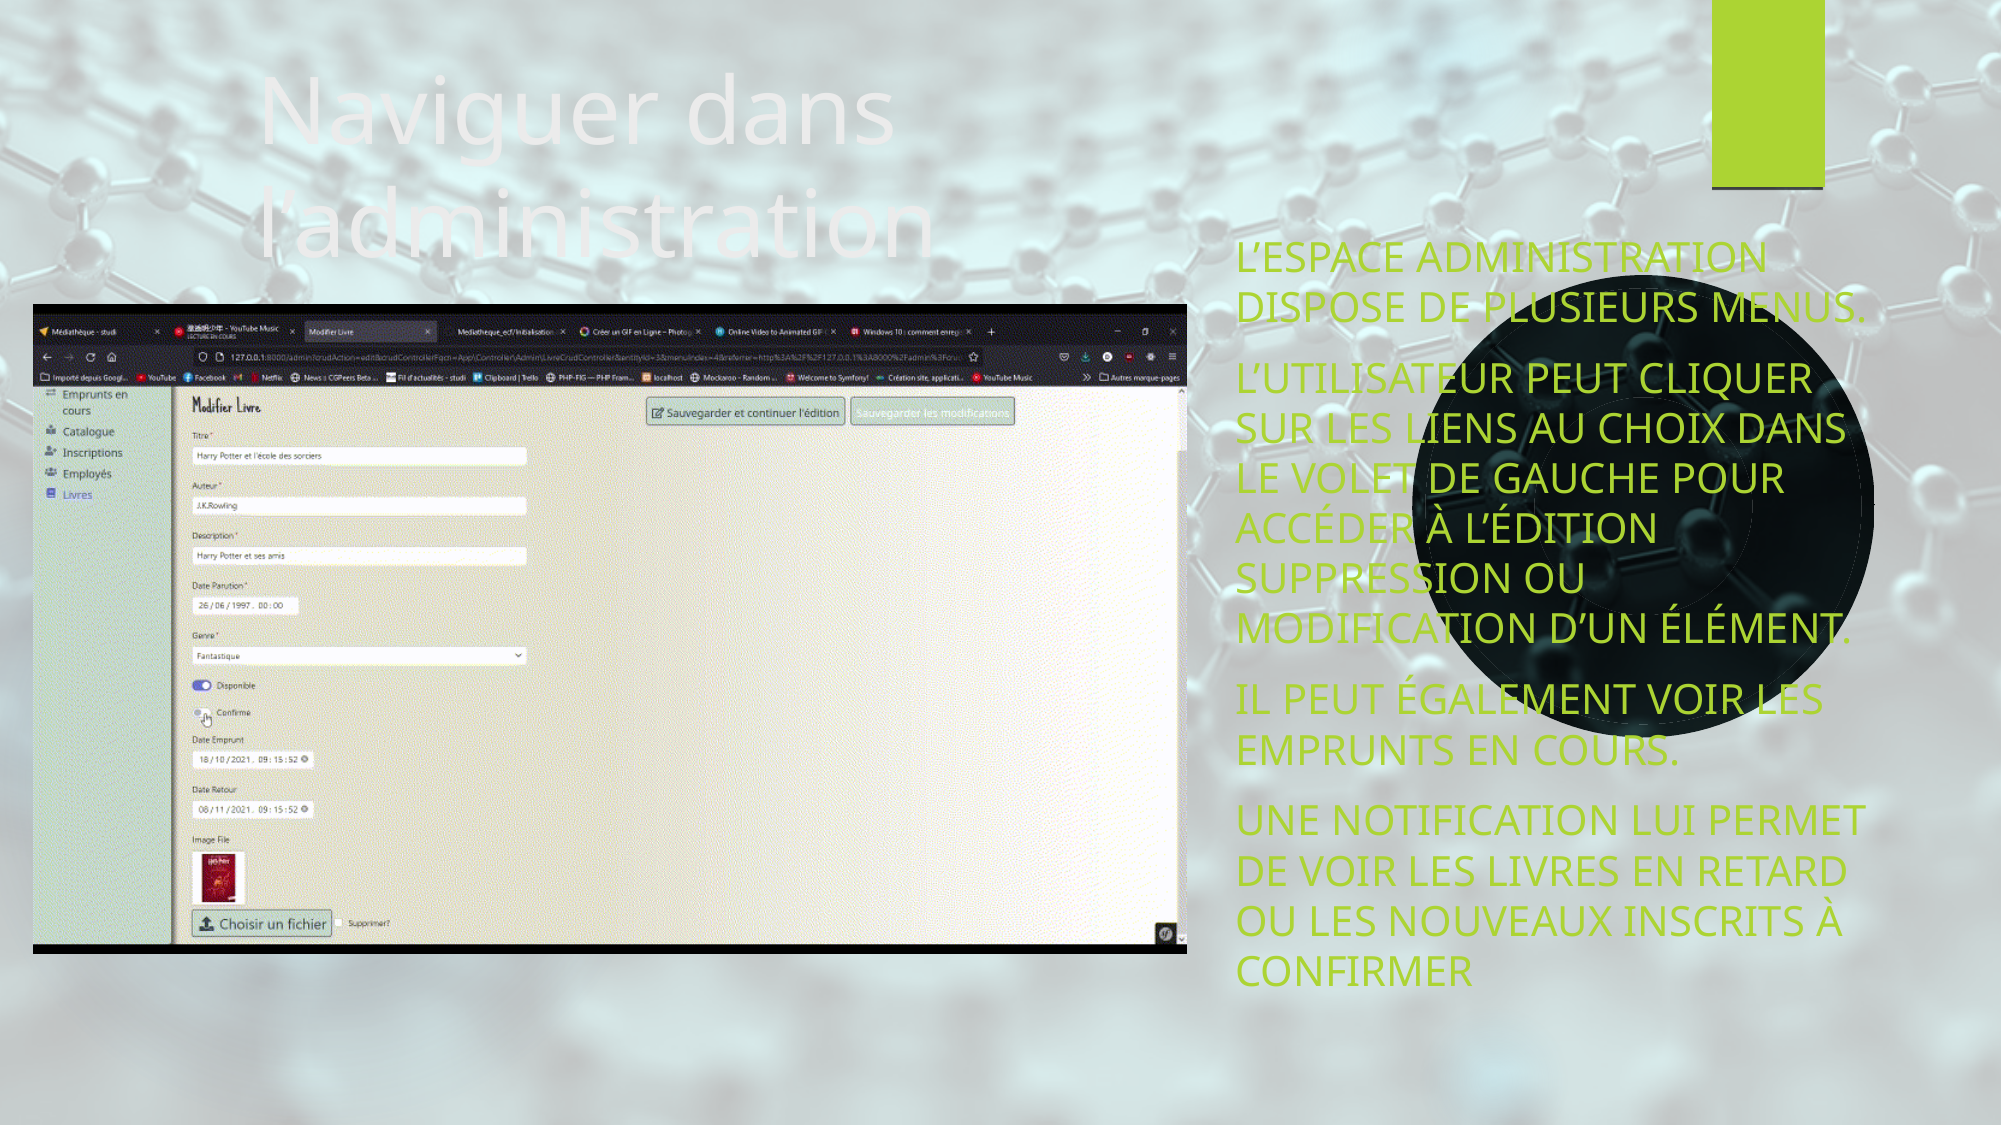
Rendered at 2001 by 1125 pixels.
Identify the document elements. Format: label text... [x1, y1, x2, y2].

text_box [1712, 0, 1825, 187]
title Naviguer dans l’administration [241, 43, 1601, 259]
subtitle L’espace administration dispose de plusieurs menus. L’utilisateur peut Cliquer sur les liens au choix dans le volet de gauche pour accéder à l’édition suppression ou modification d’un élément. Il peut également voir les emprunts en cours. Une notification lui permet de voir les livres en retard ou les nouveaux inscrits à confirmer [1220, 223, 1888, 1011]
picture [0, 0, 2000, 1125]
